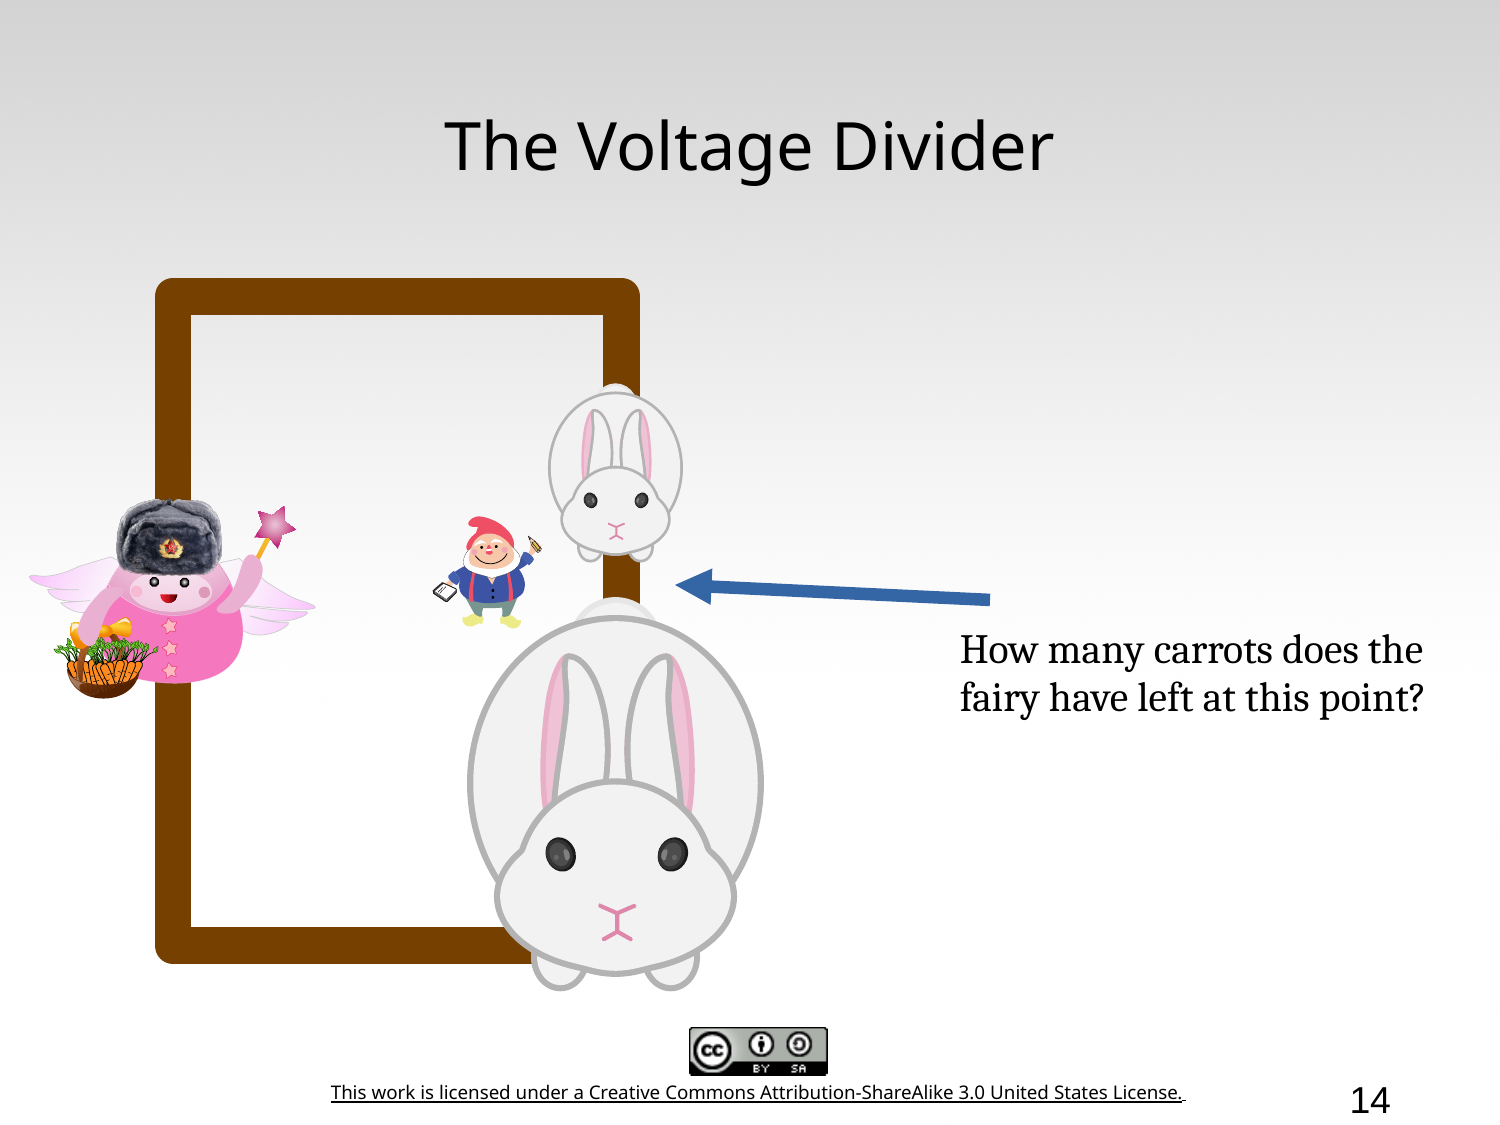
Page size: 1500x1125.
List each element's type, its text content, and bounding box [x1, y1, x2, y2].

text_box How many carrots does the fairy have left at this point? [945, 618, 1471, 767]
title The Voltage Divider [112, 49, 1388, 238]
picture [0, 0, 1500, 1125]
